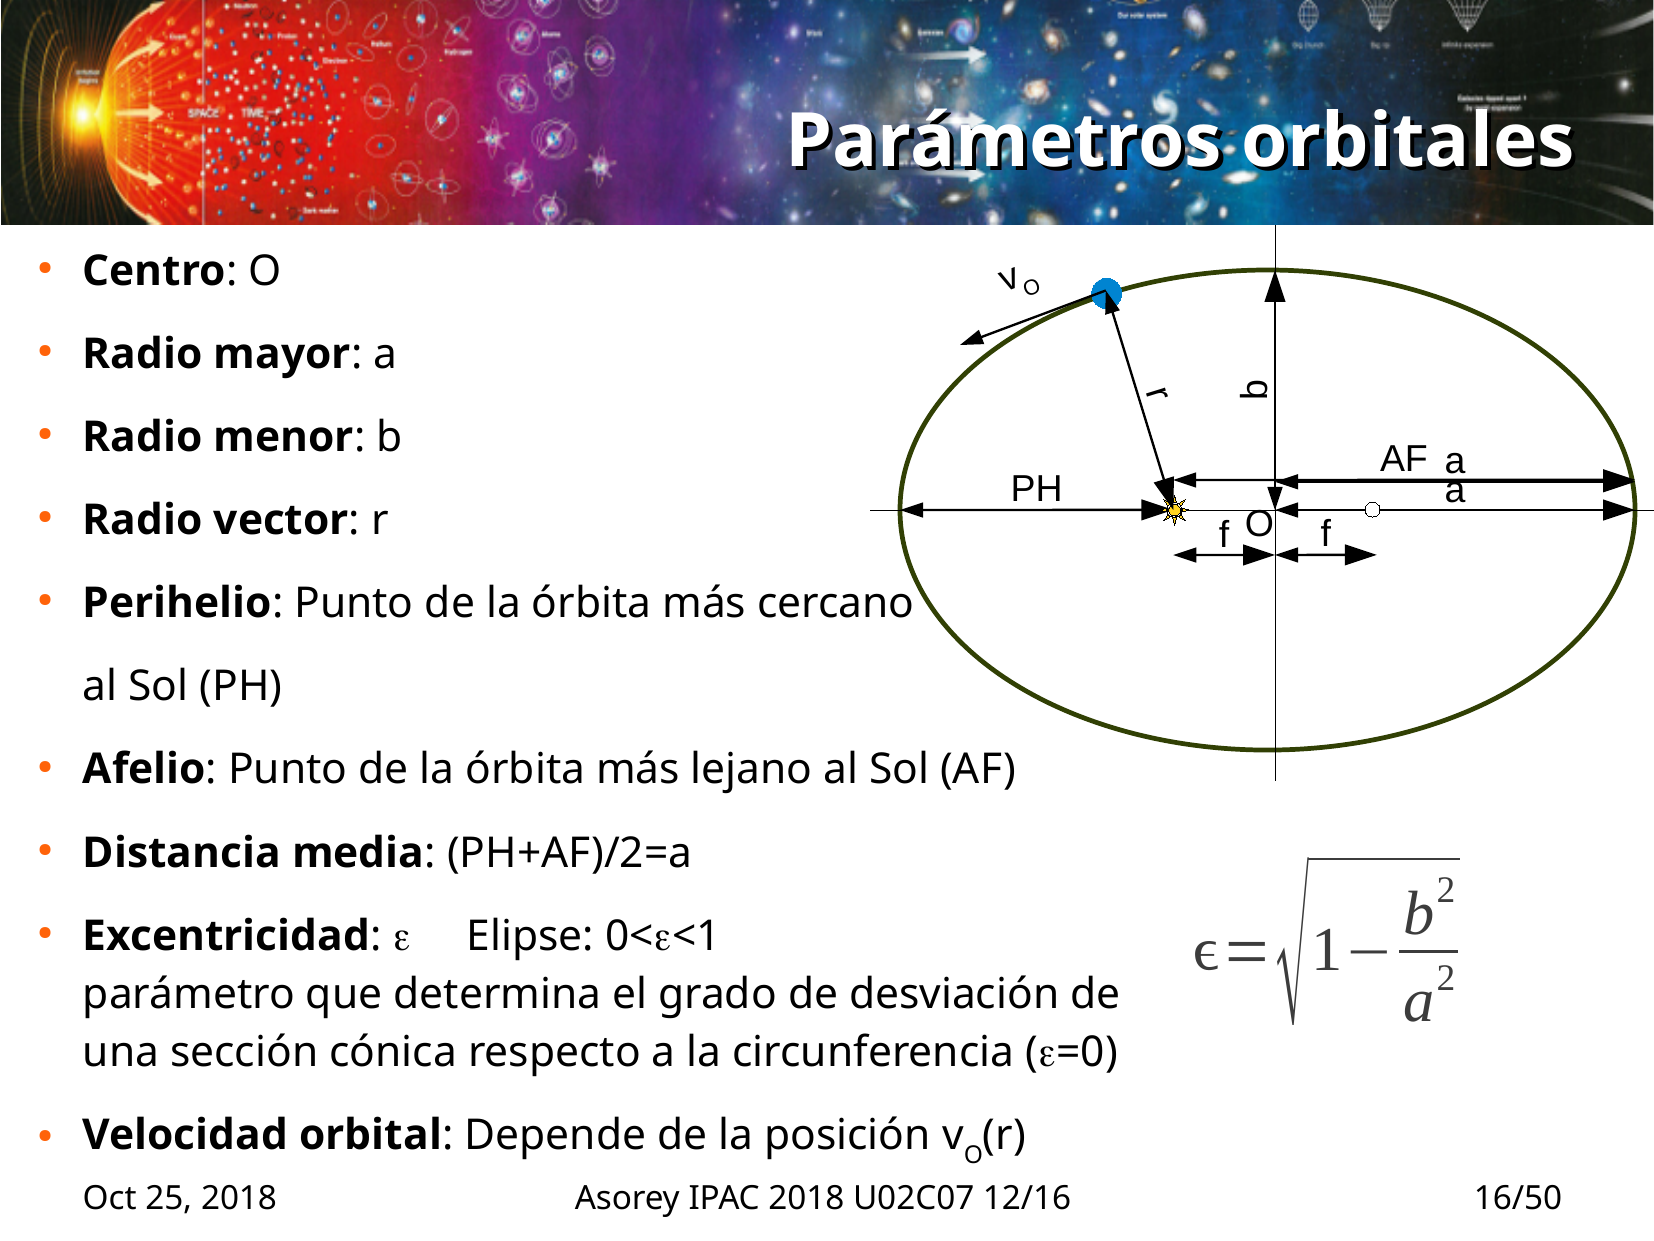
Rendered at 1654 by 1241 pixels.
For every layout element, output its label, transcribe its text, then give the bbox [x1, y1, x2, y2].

title Parámetros orbitales [86, 49, 1576, 226]
text_box [1276, 270, 1632, 478]
text_box [1449, 492, 1459, 500]
text_box [1091, 270, 1274, 479]
text_box O [1228, 495, 1291, 571]
text_box [900, 293, 1275, 751]
chart [1185, 854, 1467, 1036]
text_box [1276, 483, 1636, 750]
picture [1, 0, 1654, 225]
list Centro: O Radio mayor: a Radio menor: b Radio vector: r Perihelio: Punto de la órbita más cercano al Sol (PH) Afelio: Punto de la órbita más lejano al Sol (AF) Distancia media: (PH+AF)/2=a Excentricidad: e Elipse: 0<e<1 parámetro que determina el grado de desviación de una sección cónica respecto a la circunferencia (e=0) Velocidad orbital: Depende de la posición vO(r) [22, 240, 1126, 1201]
